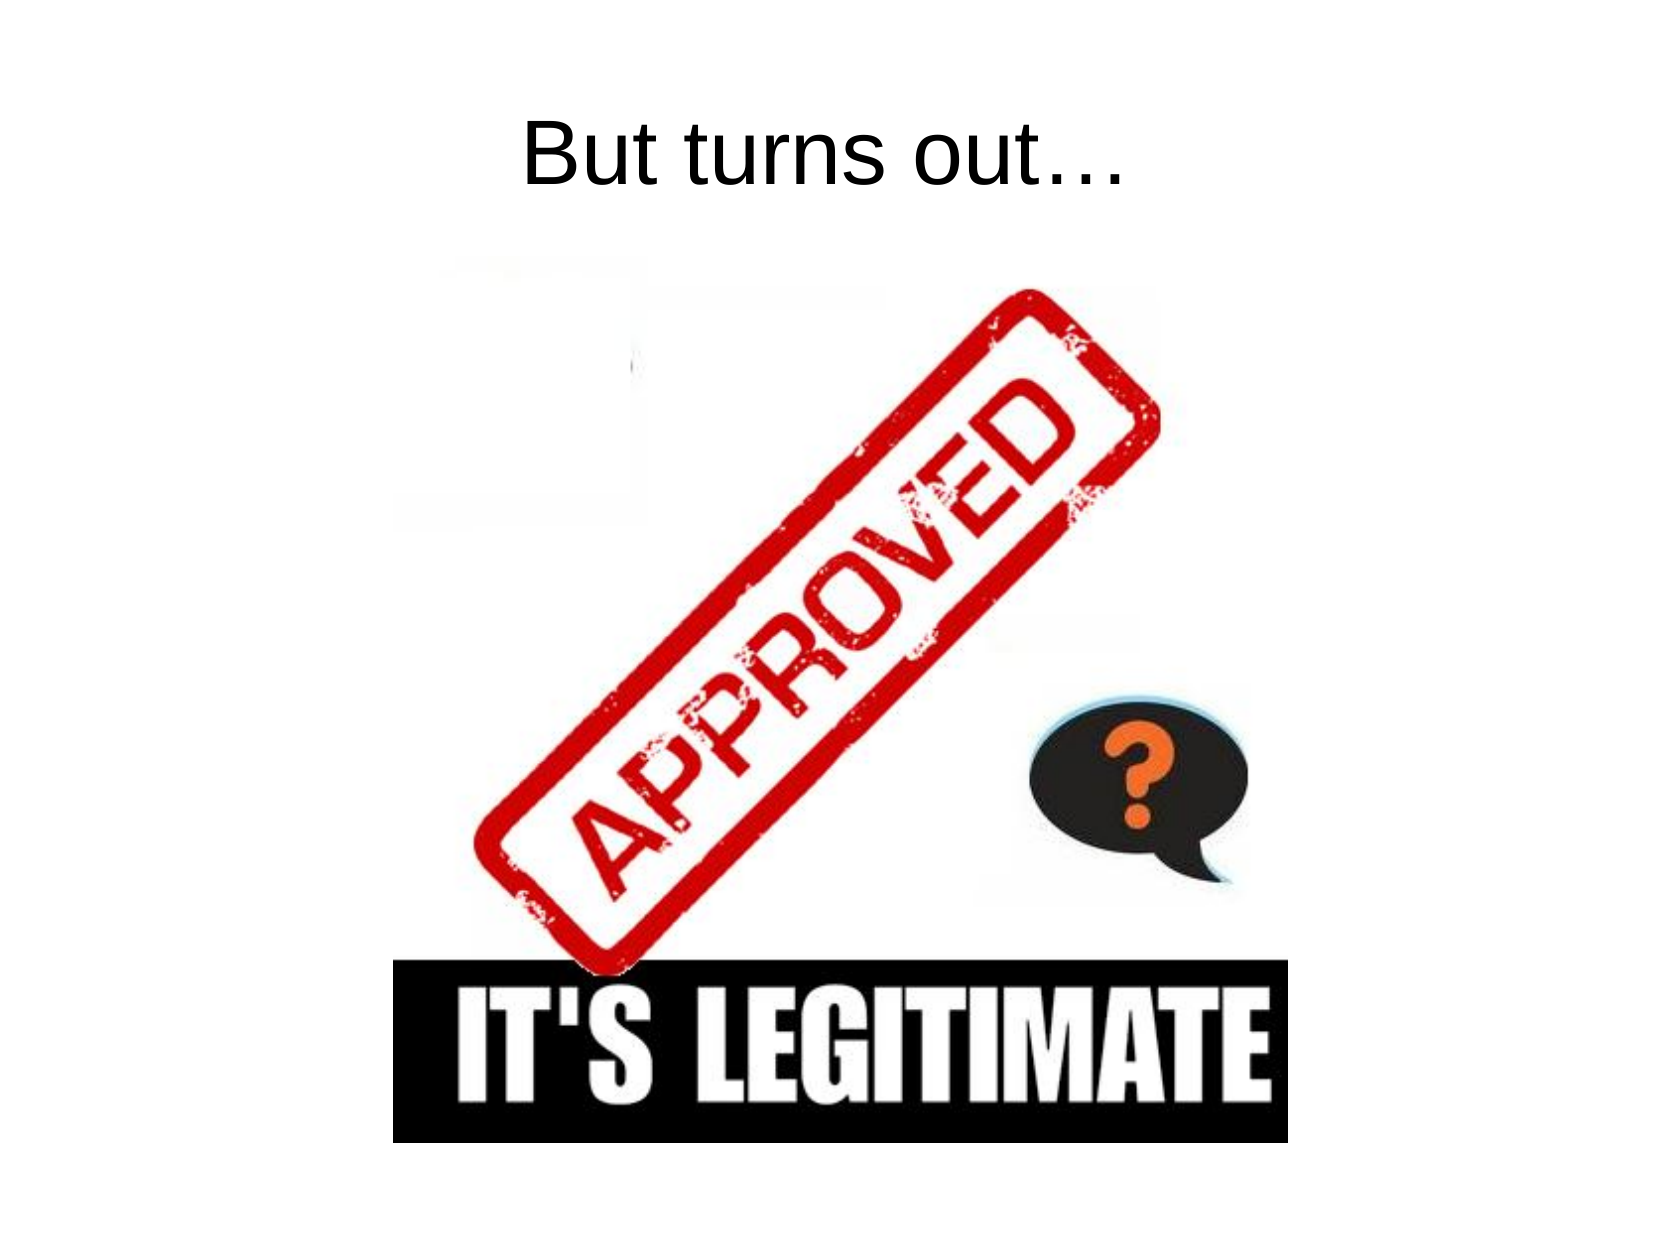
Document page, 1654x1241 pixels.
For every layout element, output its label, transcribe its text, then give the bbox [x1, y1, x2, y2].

picture [393, 256, 1288, 1143]
title But turns out… [82, 49, 1571, 257]
